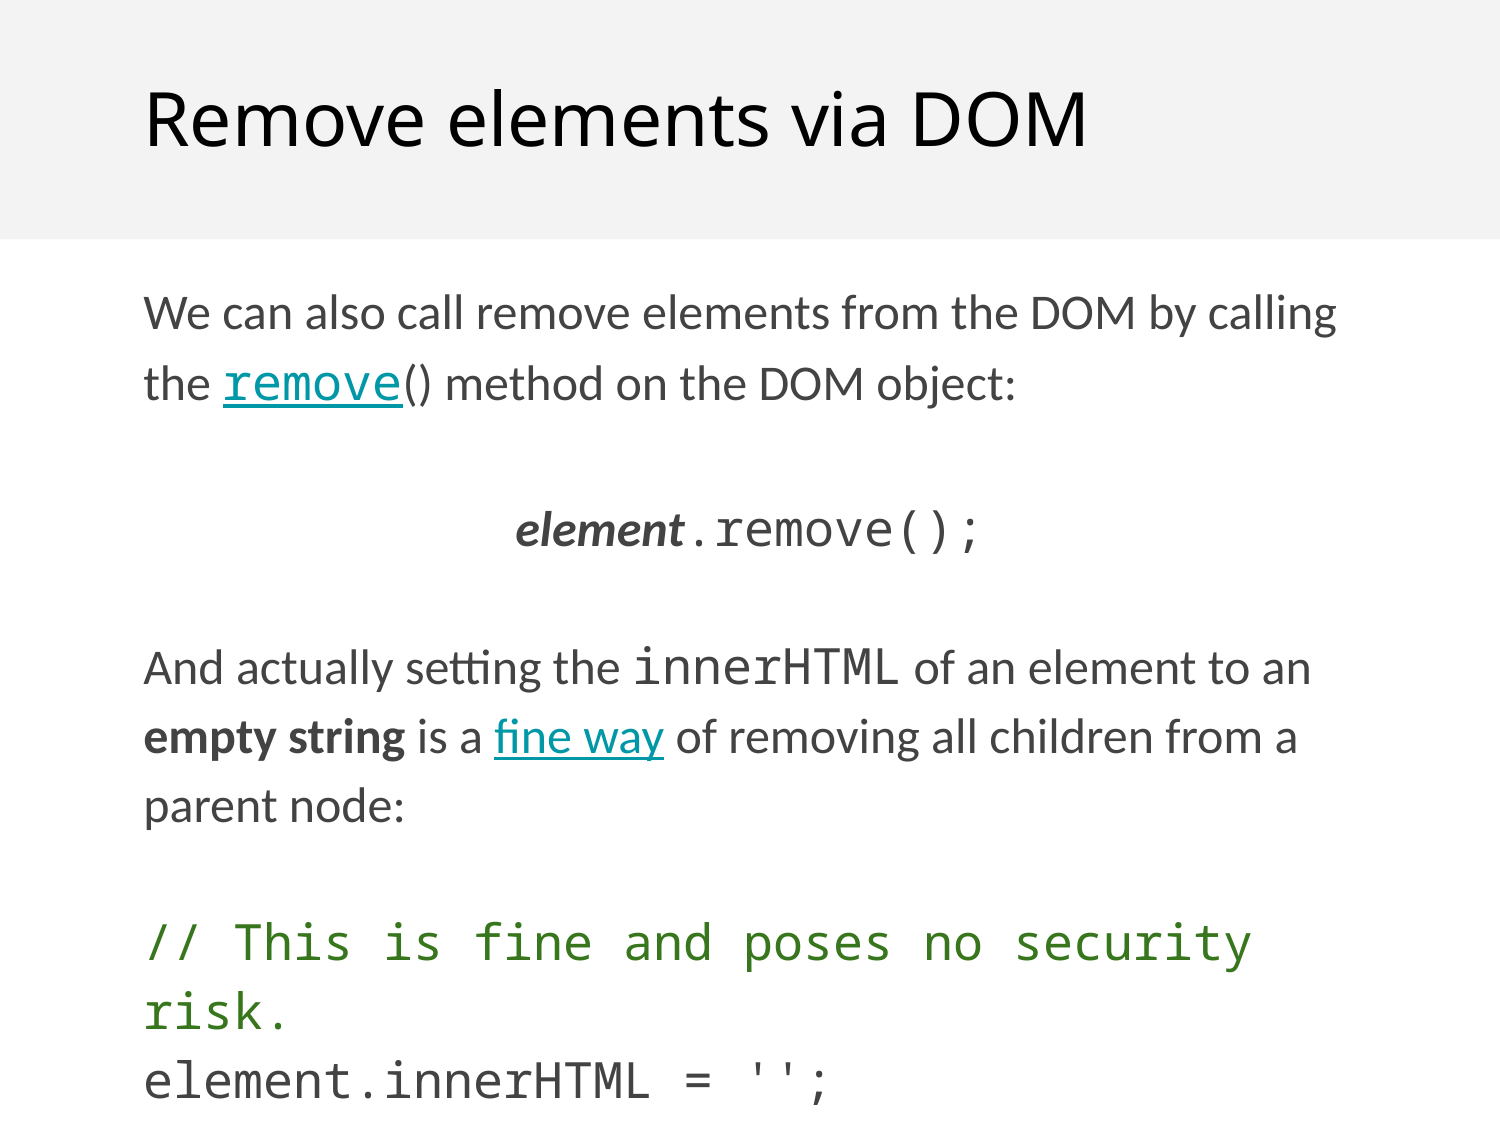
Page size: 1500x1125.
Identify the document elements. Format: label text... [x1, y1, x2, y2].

title Remove elements via DOM [128, 56, 1372, 183]
list We can also call remove elements from the DOM by calling the remove() method on the DOM object: element.remove(); And actually setting the innerHTML of an element to an empty string is a fine way of removing all children from a parent node: // This is fine and poses no security risk. element.innerHTML = ''; [128, 255, 1372, 1004]
